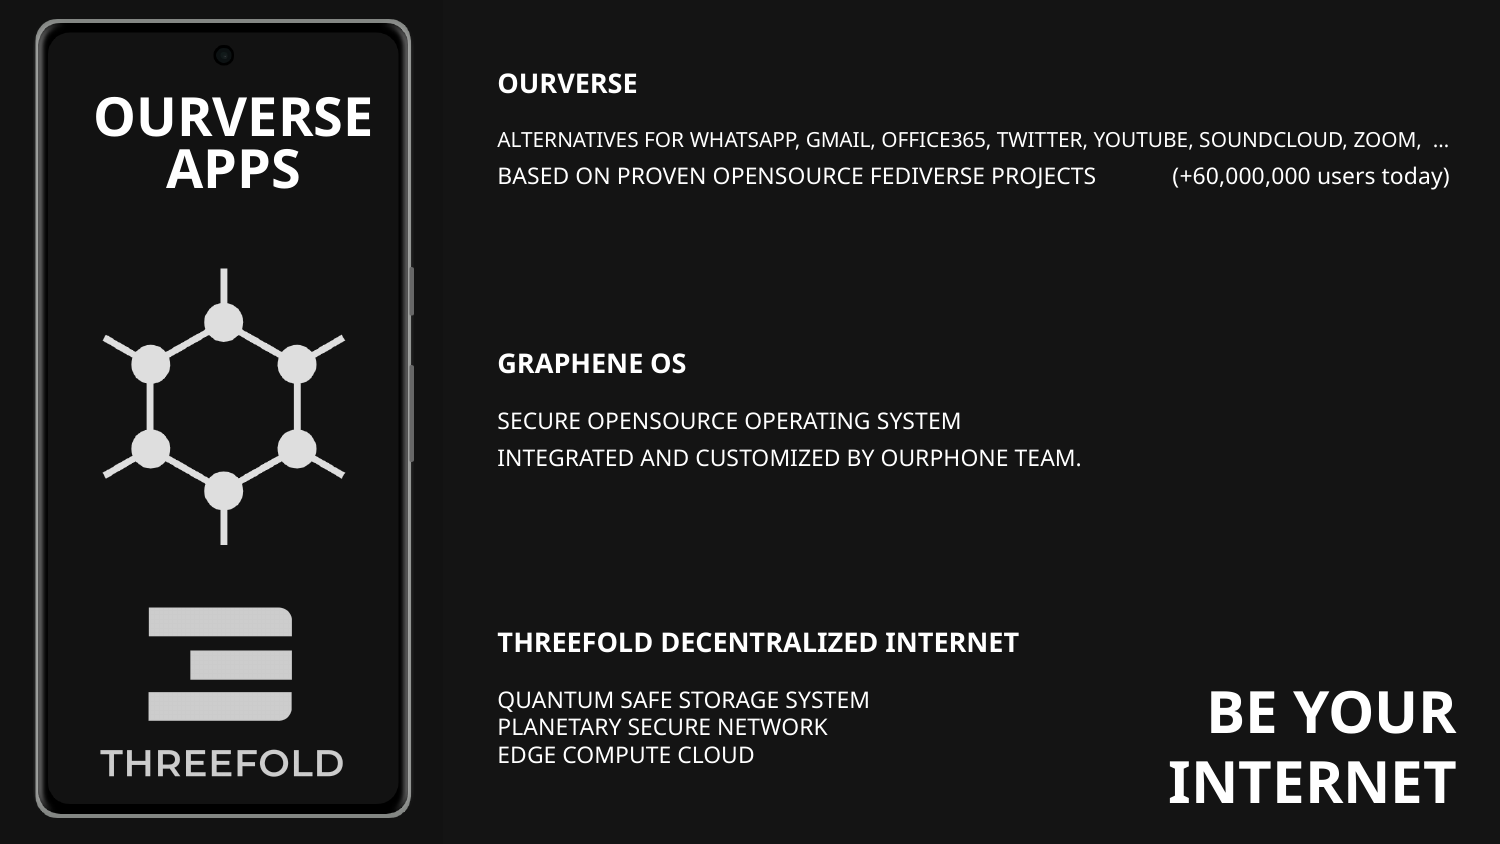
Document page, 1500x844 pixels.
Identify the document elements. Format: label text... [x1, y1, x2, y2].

text_box GRAPHENE OS SECURE OPENSOURCE OPERATING SYSTEM INTEGRATED AND CUSTOMIZED BY OURPHONE TEAM. [482, 331, 1238, 487]
text_box THREEFOLD DECENTRALIZED INTERNET QUANTUM SAFE STORAGE SYSTEM PLANETARY SECURE NETWORK EDGE COMPUTE CLOUD [482, 610, 1179, 783]
picture [0, 0, 443, 844]
text_box OURVERSE APPS [59, 80, 408, 189]
text_box OURVERSE ALTERNATIVES FOR WHATSAPP, GMAIL, OFFICE365, TWITTER, YOUTUBE, SOUNDCLOUD, ZOOM, … BASED ON PROVEN OPENSOURCE FEDIVERSE PROJECTS (+60,000,000 users today) [482, 51, 1493, 204]
text_box BE YOUR INTERNET [908, 659, 1473, 830]
